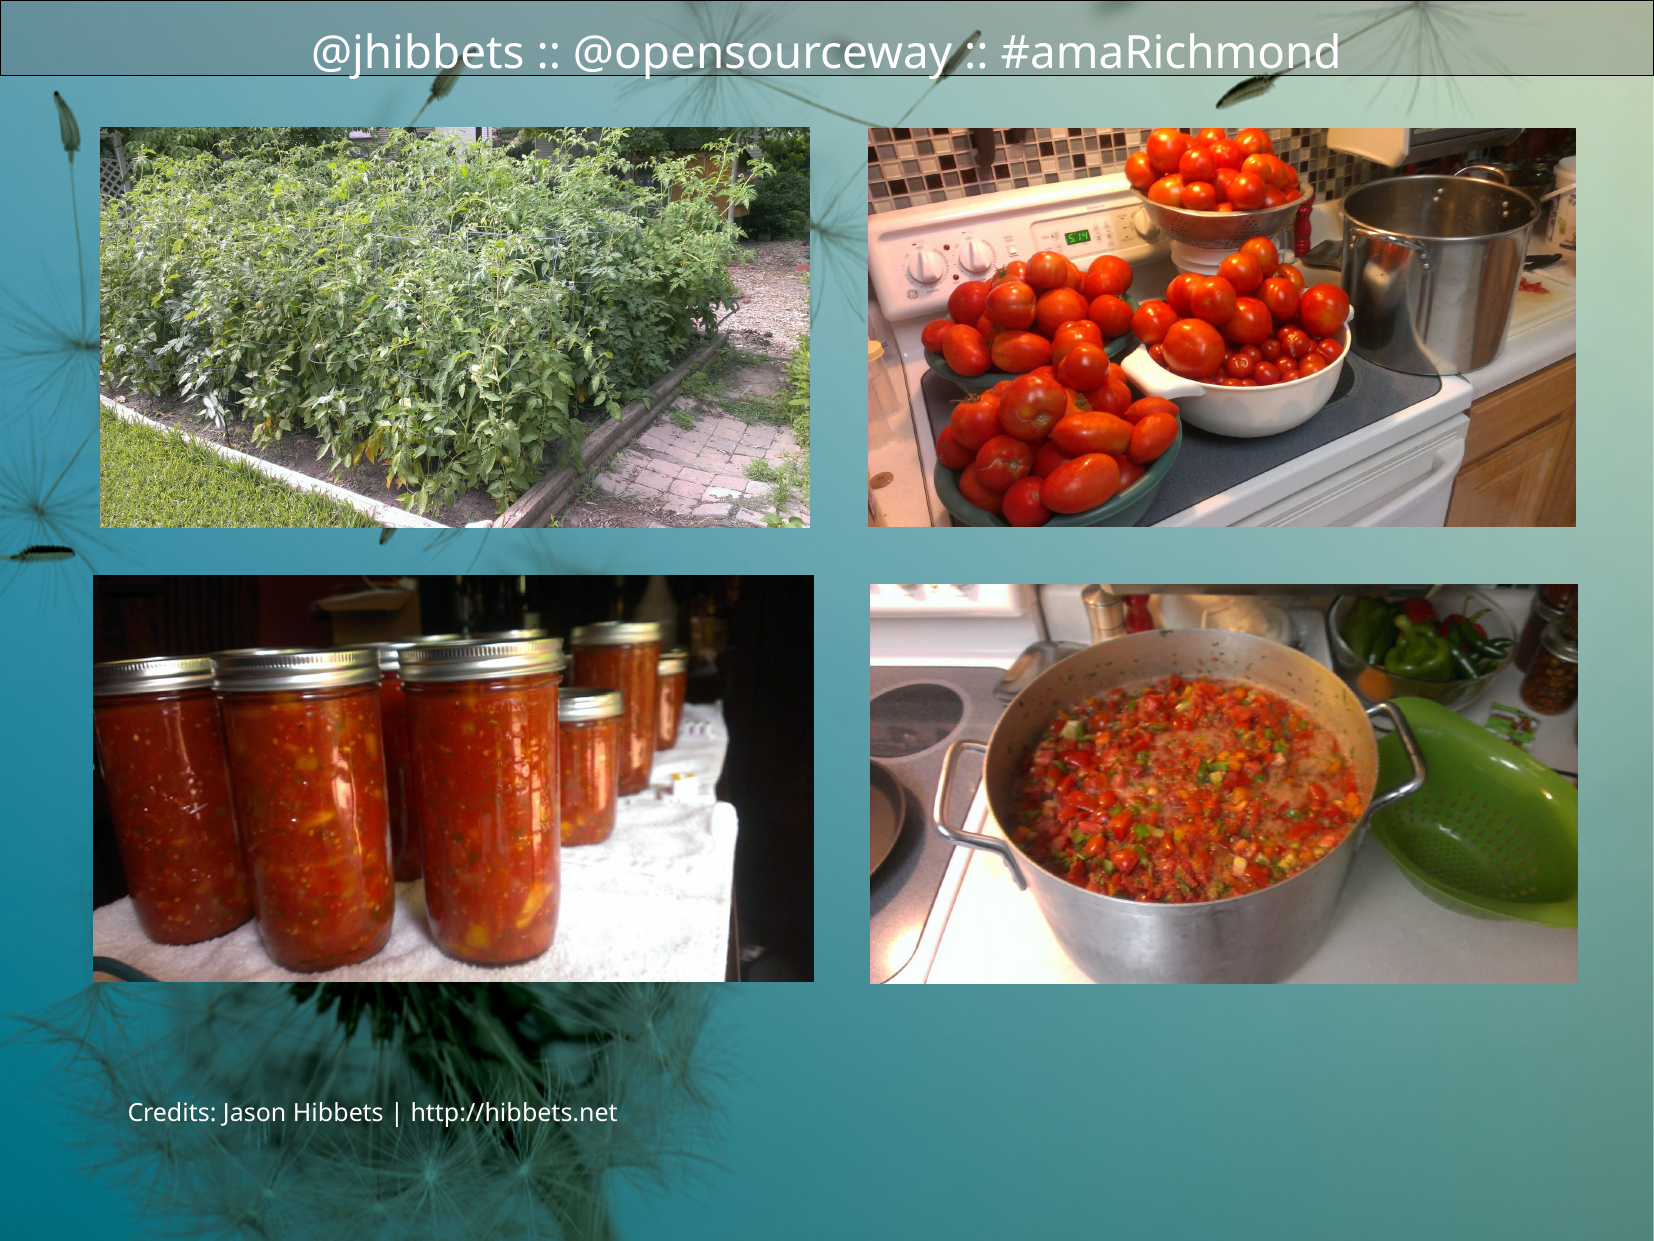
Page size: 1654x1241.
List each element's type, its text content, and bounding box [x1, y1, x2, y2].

picture [0, 76, 1654, 1241]
text_box Credits: Jason Hibbets | http://hibbets.net [112, 1087, 633, 1128]
